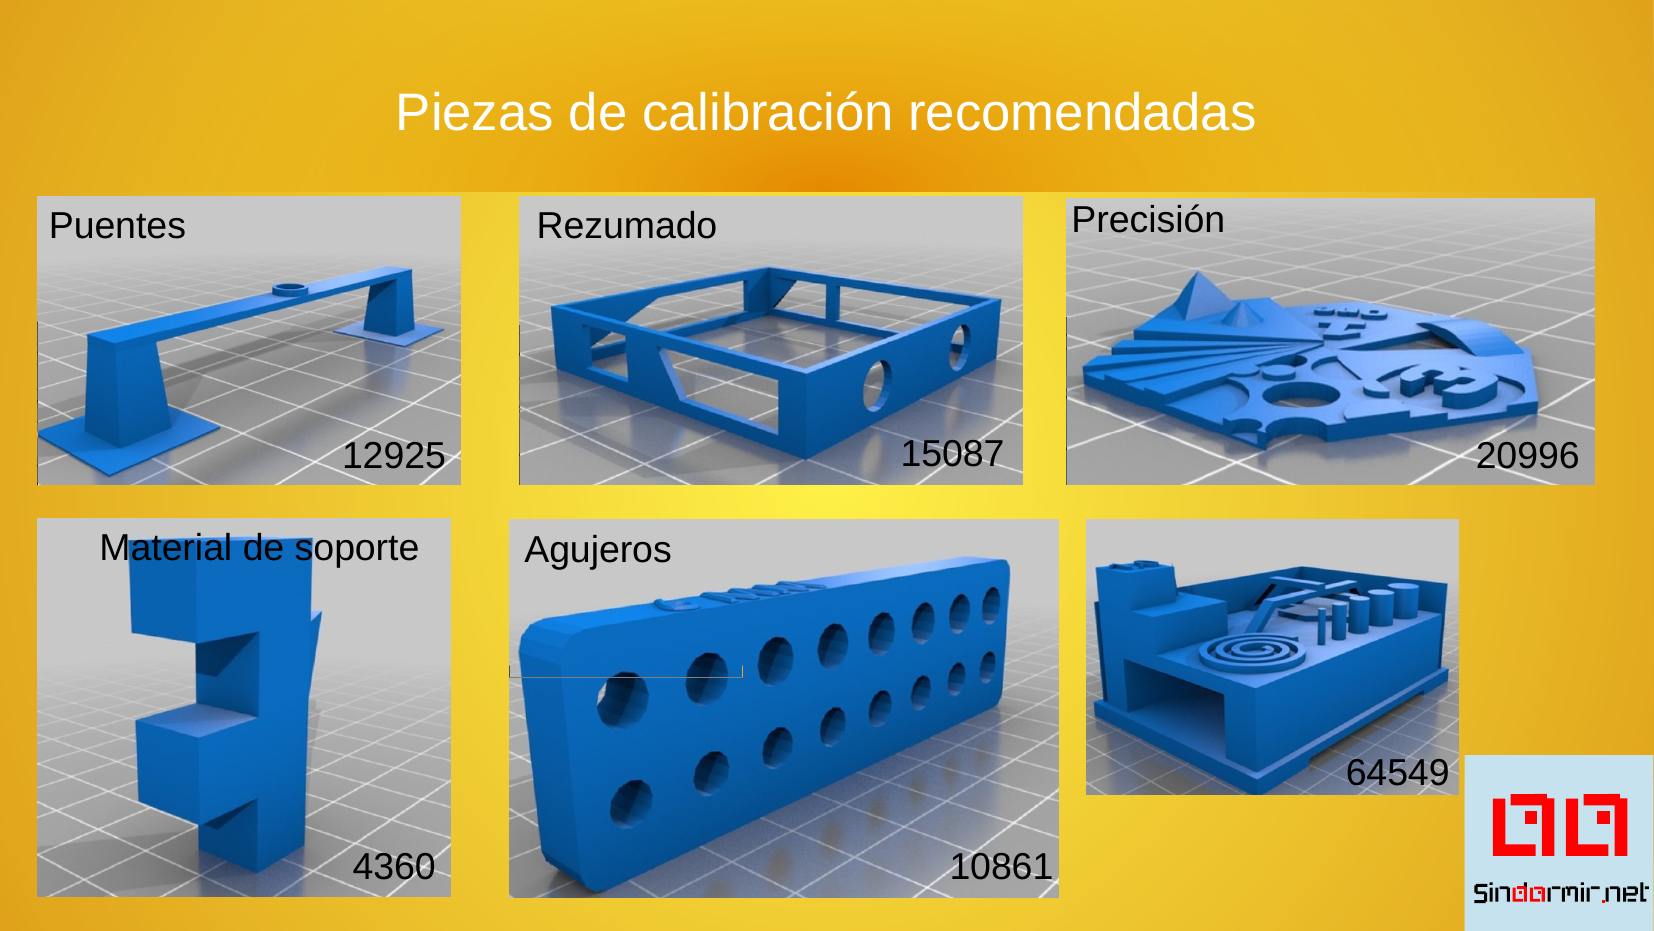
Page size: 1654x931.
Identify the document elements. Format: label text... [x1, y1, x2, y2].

text_box Puentes [33, 196, 201, 254]
text_box 20996 [1461, 427, 1595, 485]
text_box Precisión [1056, 191, 1241, 249]
text_box 4360 [338, 837, 451, 895]
title Piezas de calibración recomendadas [82, 35, 1571, 189]
text_box Rezumado [521, 196, 733, 254]
picture [519, 196, 1023, 485]
picture [509, 519, 1059, 898]
picture [1464, 755, 1654, 931]
text_box 15087 [885, 425, 1020, 483]
text_box 12925 [327, 427, 461, 485]
text_box 10861 [934, 837, 1069, 895]
text_box Agujeros [509, 521, 687, 579]
picture [37, 518, 451, 898]
picture [1086, 519, 1459, 795]
picture [37, 196, 461, 485]
picture [1066, 198, 1595, 485]
text_box Material de soporte [84, 518, 510, 576]
text_box 64549 [1331, 744, 1465, 801]
